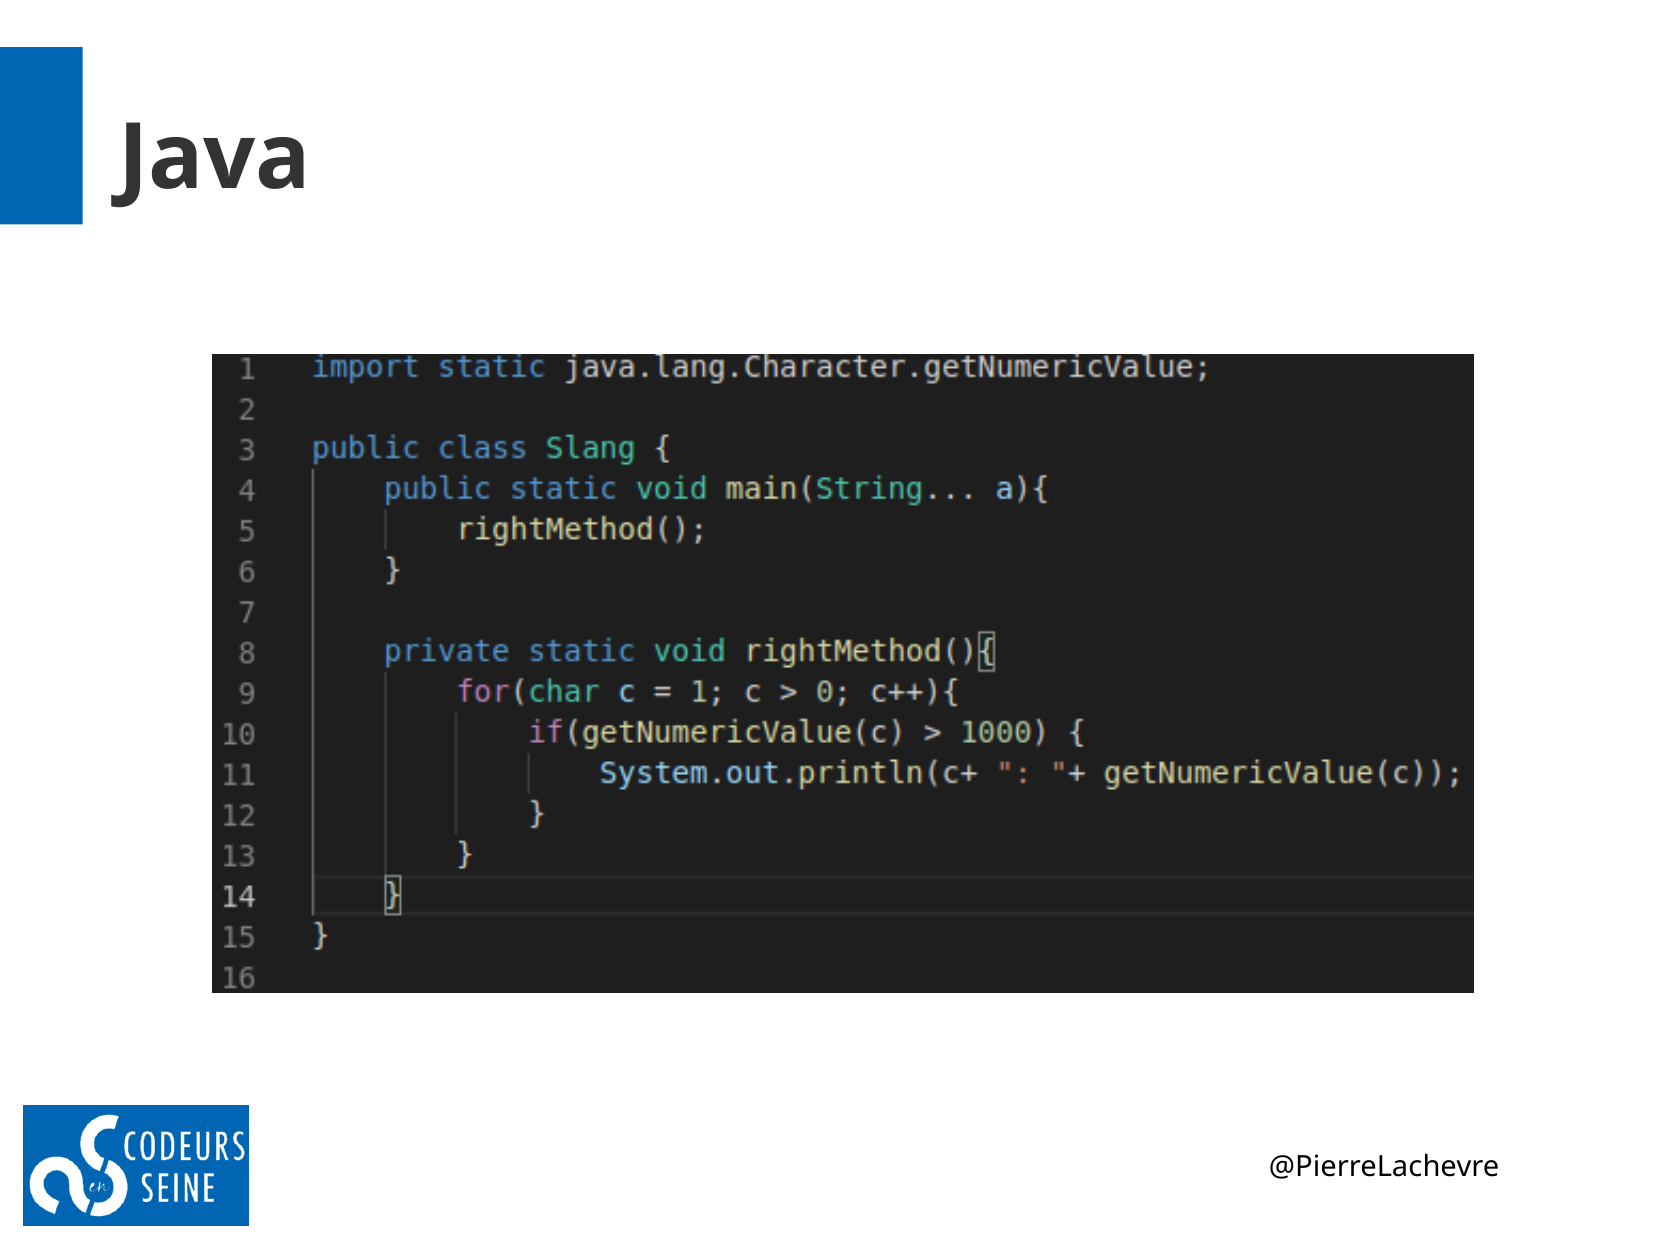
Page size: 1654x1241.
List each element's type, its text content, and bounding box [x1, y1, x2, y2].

title Java [118, 49, 1571, 257]
picture [23, 1105, 249, 1226]
picture [212, 354, 1474, 993]
